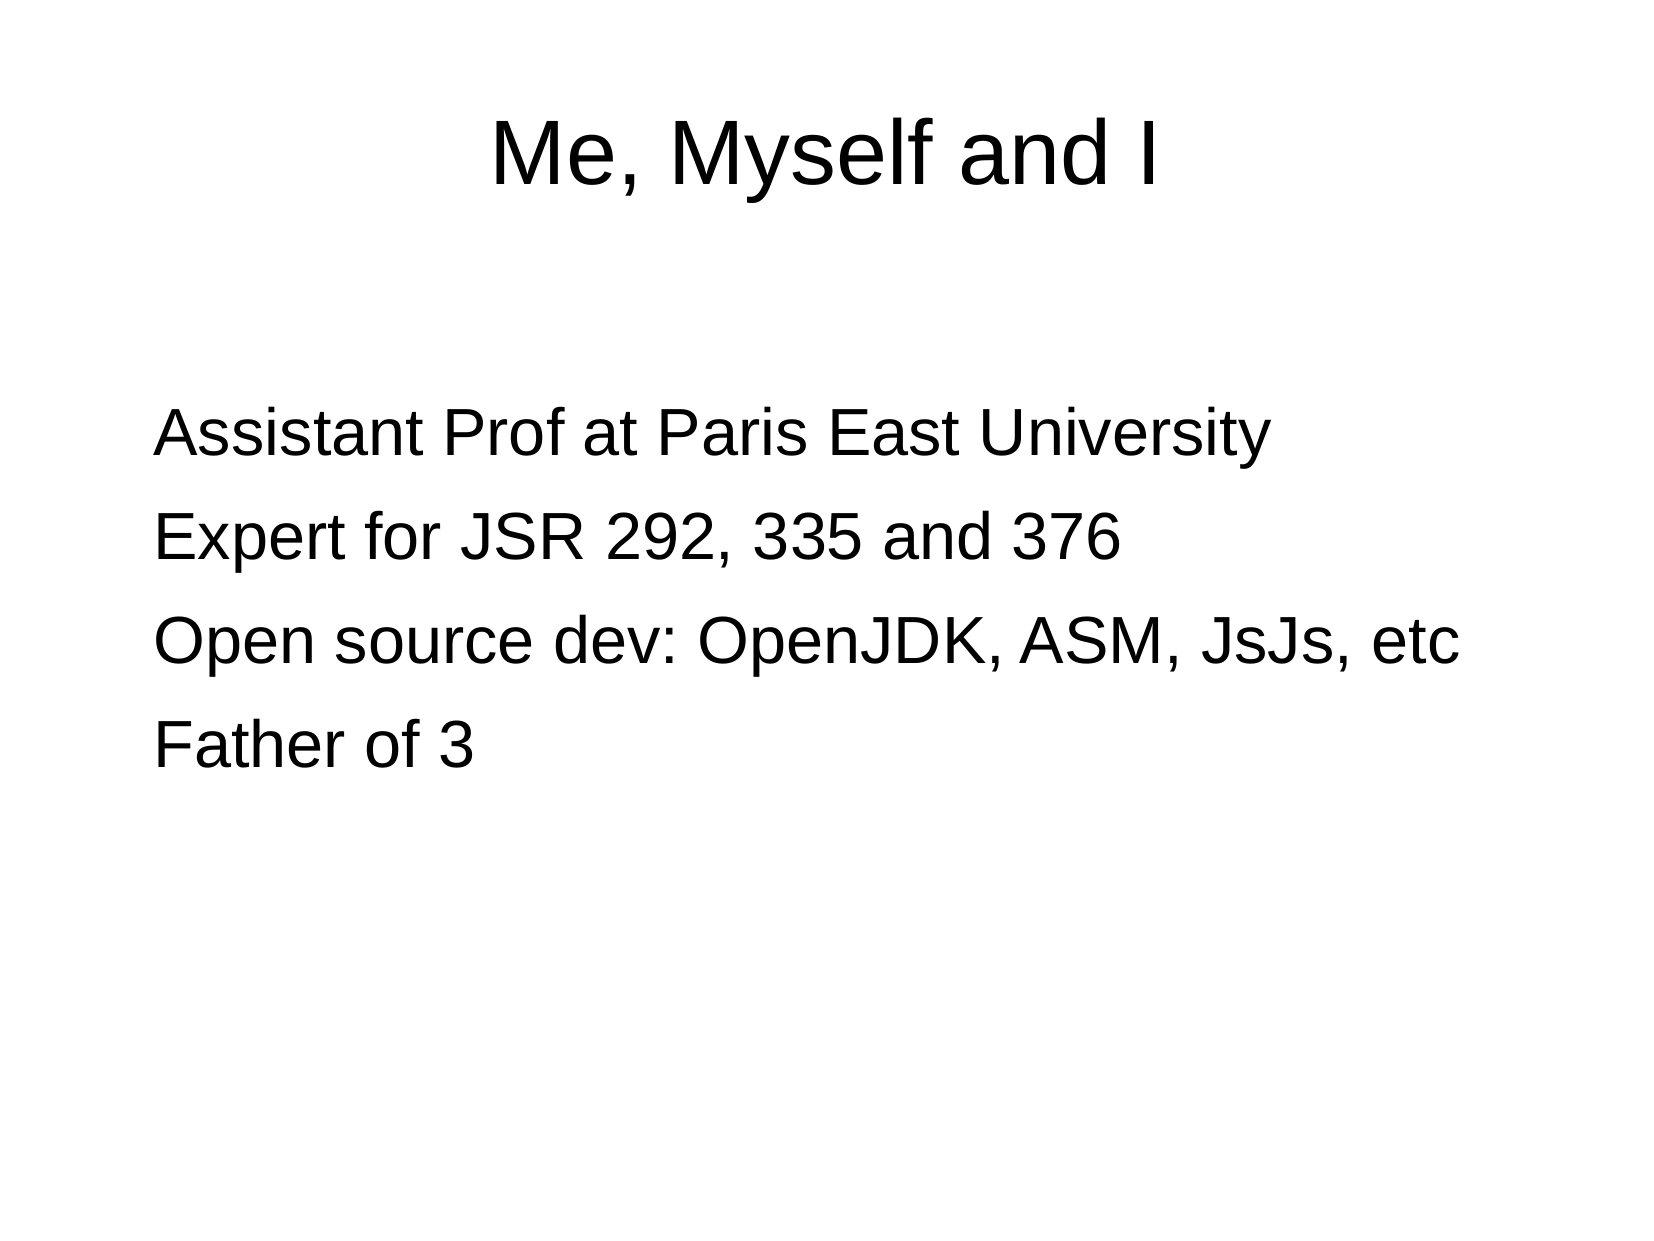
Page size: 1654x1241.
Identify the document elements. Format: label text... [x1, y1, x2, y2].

list Assistant Prof at Paris East University Expert for JSR 292, 335 and 376 Open source dev: OpenJDK, ASM, JsJs, etc Father of 3 [82, 290, 1571, 1010]
title Me, Myself and I [82, 49, 1571, 257]
